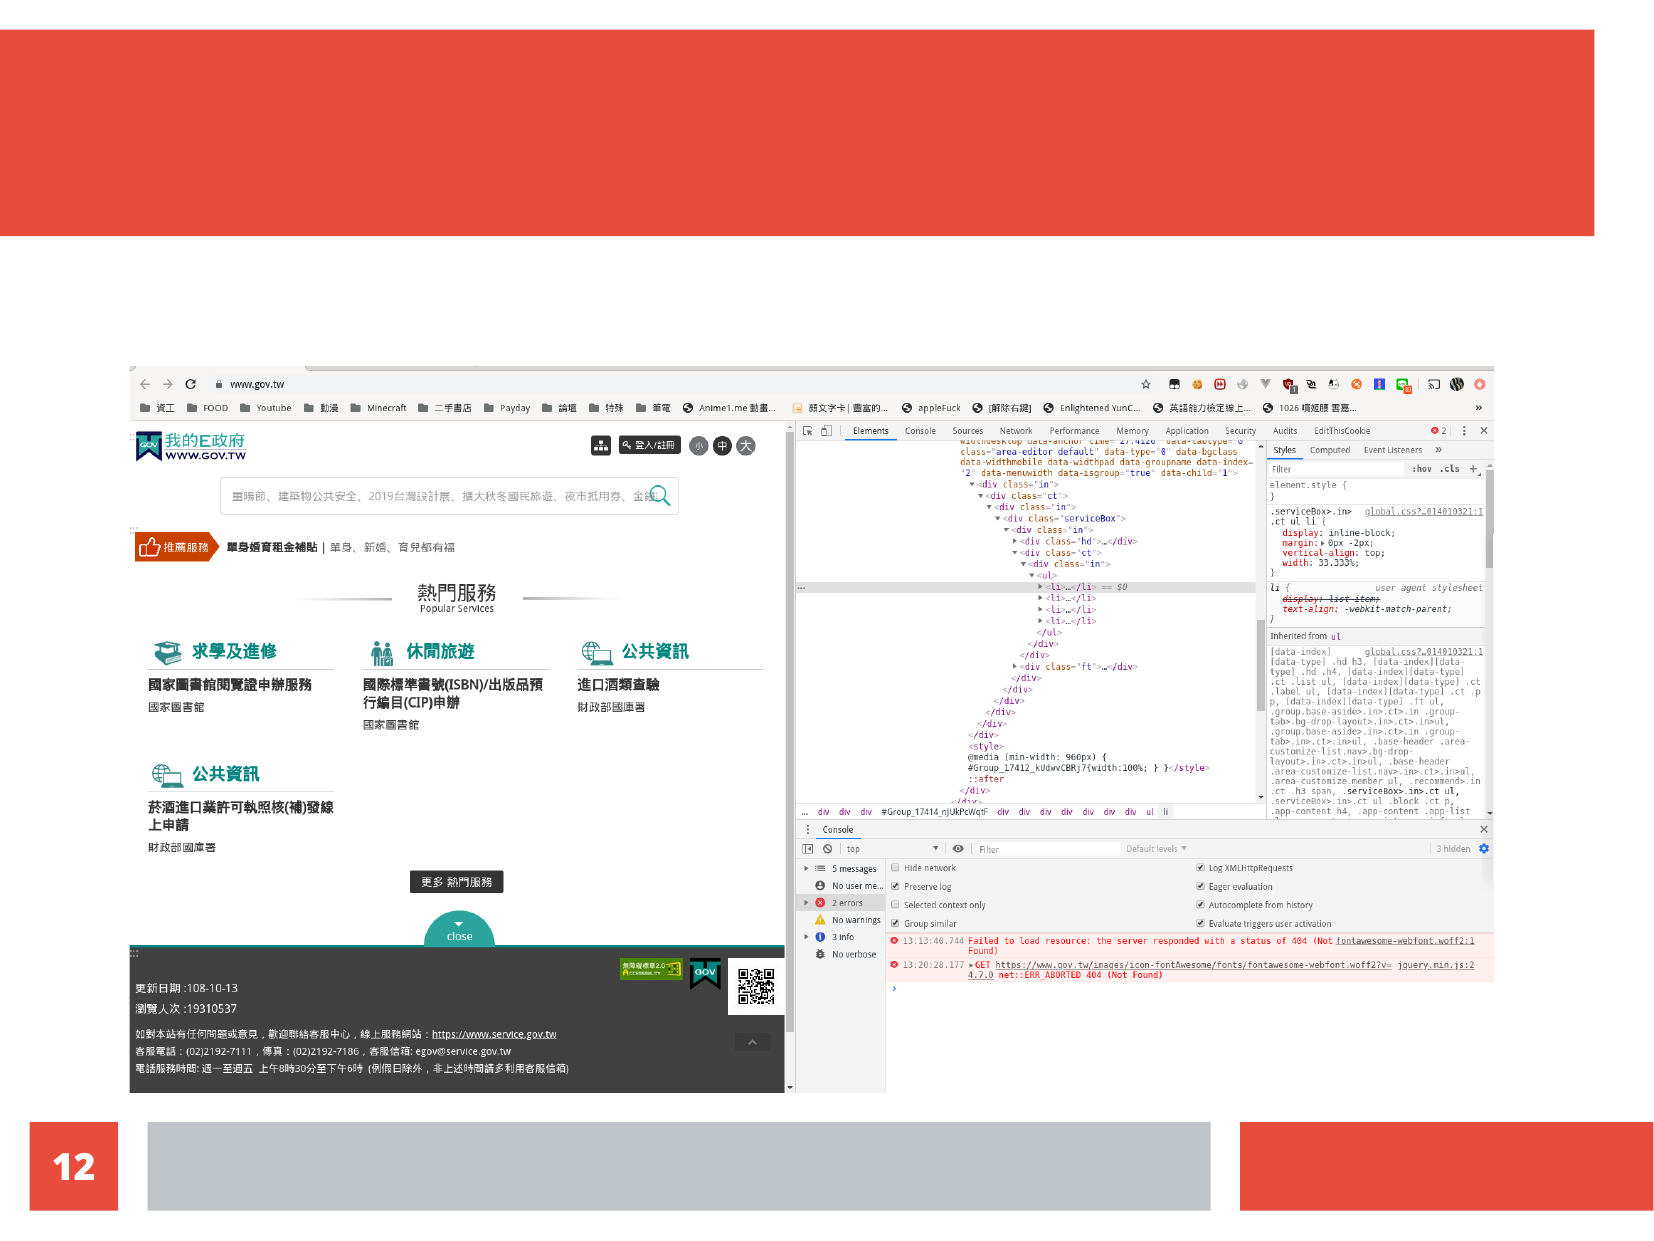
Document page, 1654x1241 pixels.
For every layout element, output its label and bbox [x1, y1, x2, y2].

picture [129, 366, 1495, 1093]
